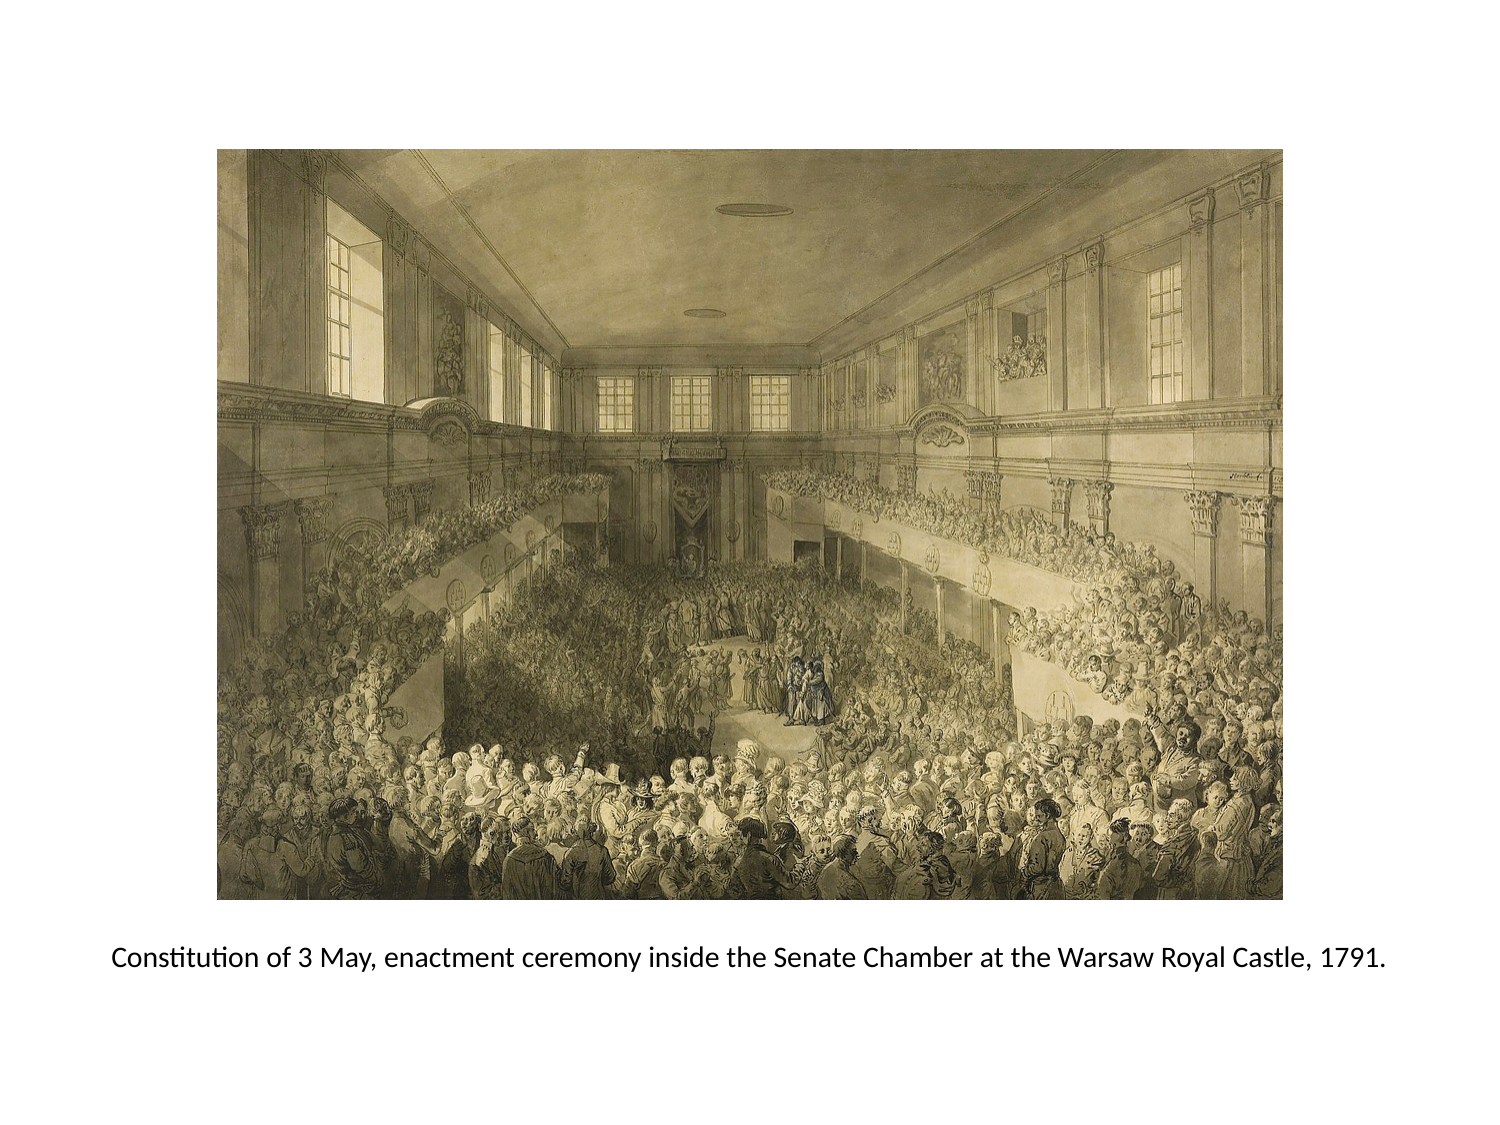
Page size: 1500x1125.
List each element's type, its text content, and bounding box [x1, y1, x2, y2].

text_box Constitution of 3 May, enactment ceremony inside the Senate Chamber at the Warsaw Royal Castle, 1791. [96, 929, 1404, 981]
picture [217, 149, 1283, 900]
